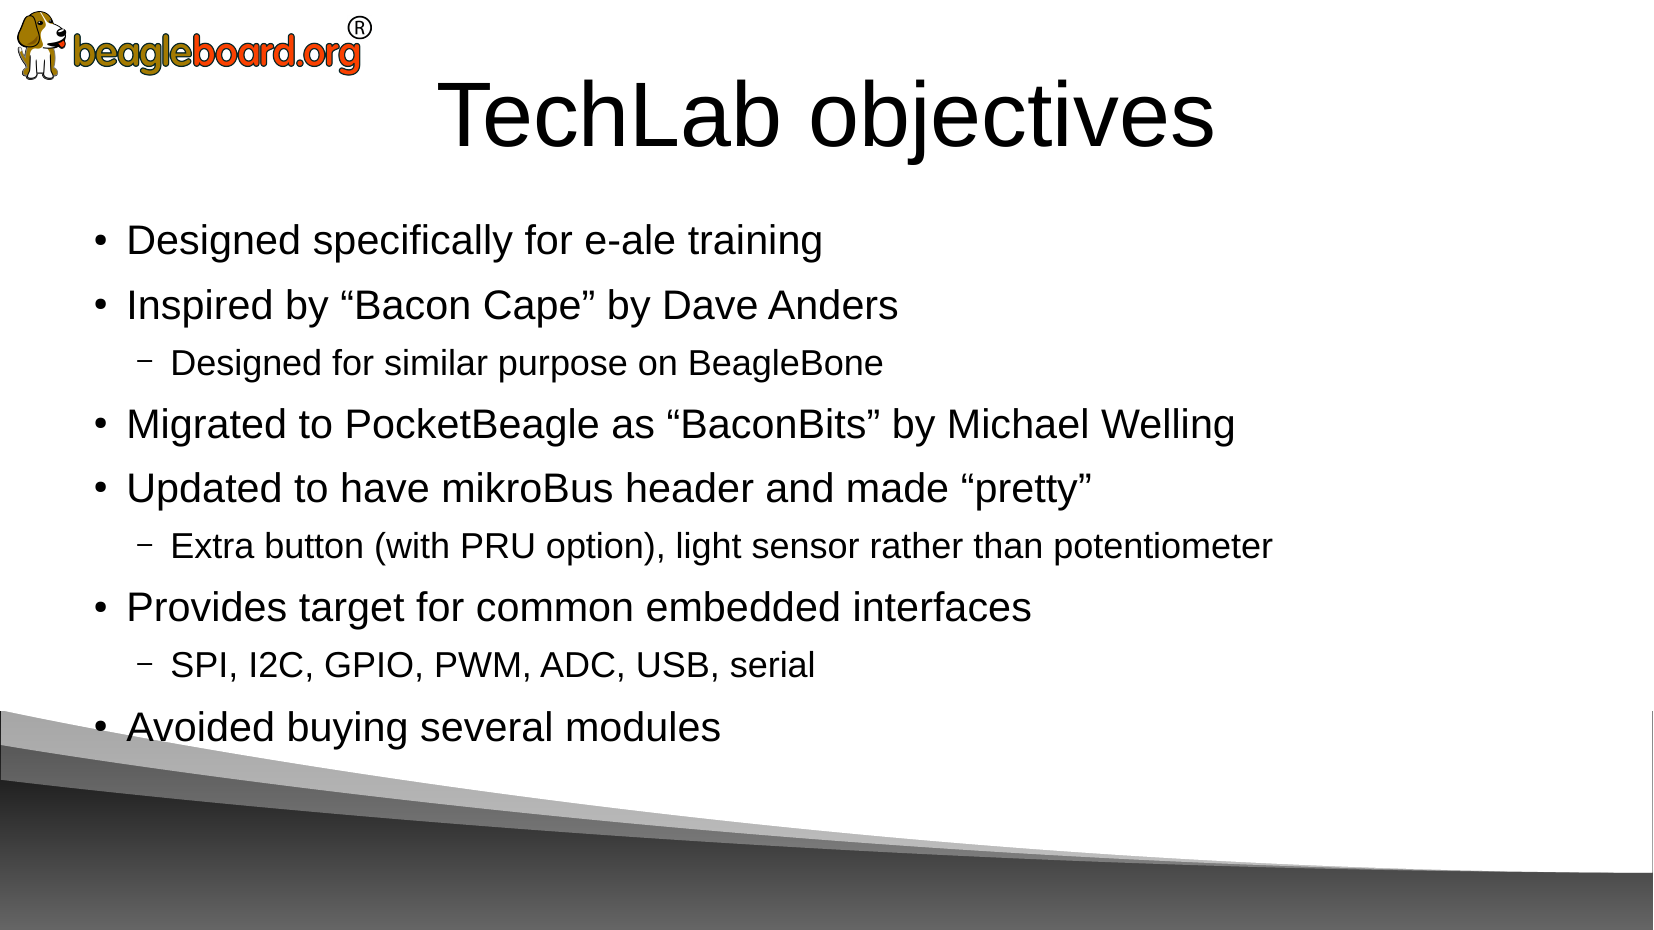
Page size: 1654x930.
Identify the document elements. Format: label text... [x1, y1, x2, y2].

title TechLab objectives [82, 37, 1571, 193]
list Designed specifically for e-ale training Inspired by “Bacon Cape” by Dave Anders Designed for similar purpose on BeagleBone Migrated to PocketBeagle as “BaconBits” by Michael Welling Updated to have mikroBus header and made “pretty” Extra button (with PRU option), light sensor rather than potentiometer Provides target for common embedded interfaces SPI, I2C, GPIO, PWM, ADC, USB, serial Avoided buying several modules [82, 217, 1571, 757]
picture [17, 11, 372, 80]
